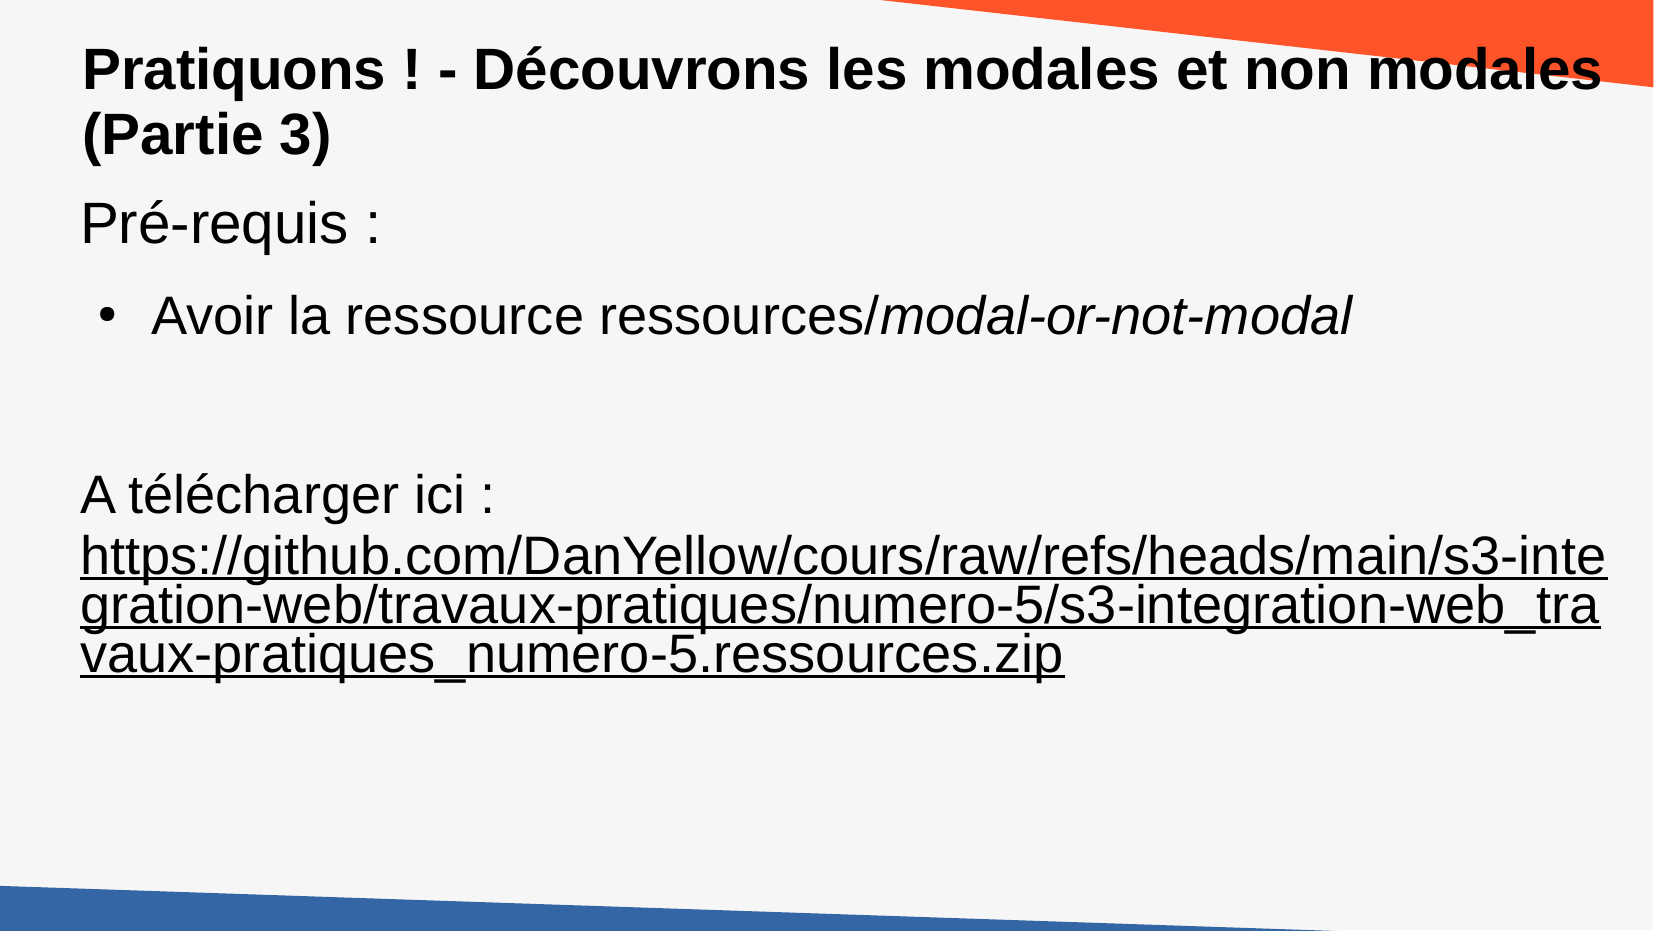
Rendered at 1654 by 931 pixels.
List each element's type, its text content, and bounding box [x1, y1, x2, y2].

text_box [880, 0, 1654, 88]
list Pré-requis : Avoir la ressource ressources/modal-or-not-modal A télécharger ici : https://github.com/DanYellow/cours/raw/refs/heads/main/s3-integration-web/travaux-pratiques/numero-5/s3-integration-web_travaux-pratiques_numero-5.ressources.zip [80, 190, 1620, 776]
text_box [0, 885, 1337, 931]
title Pratiquons ! - Découvrons les modales et non modales (Partie 3) [82, 37, 1625, 168]
